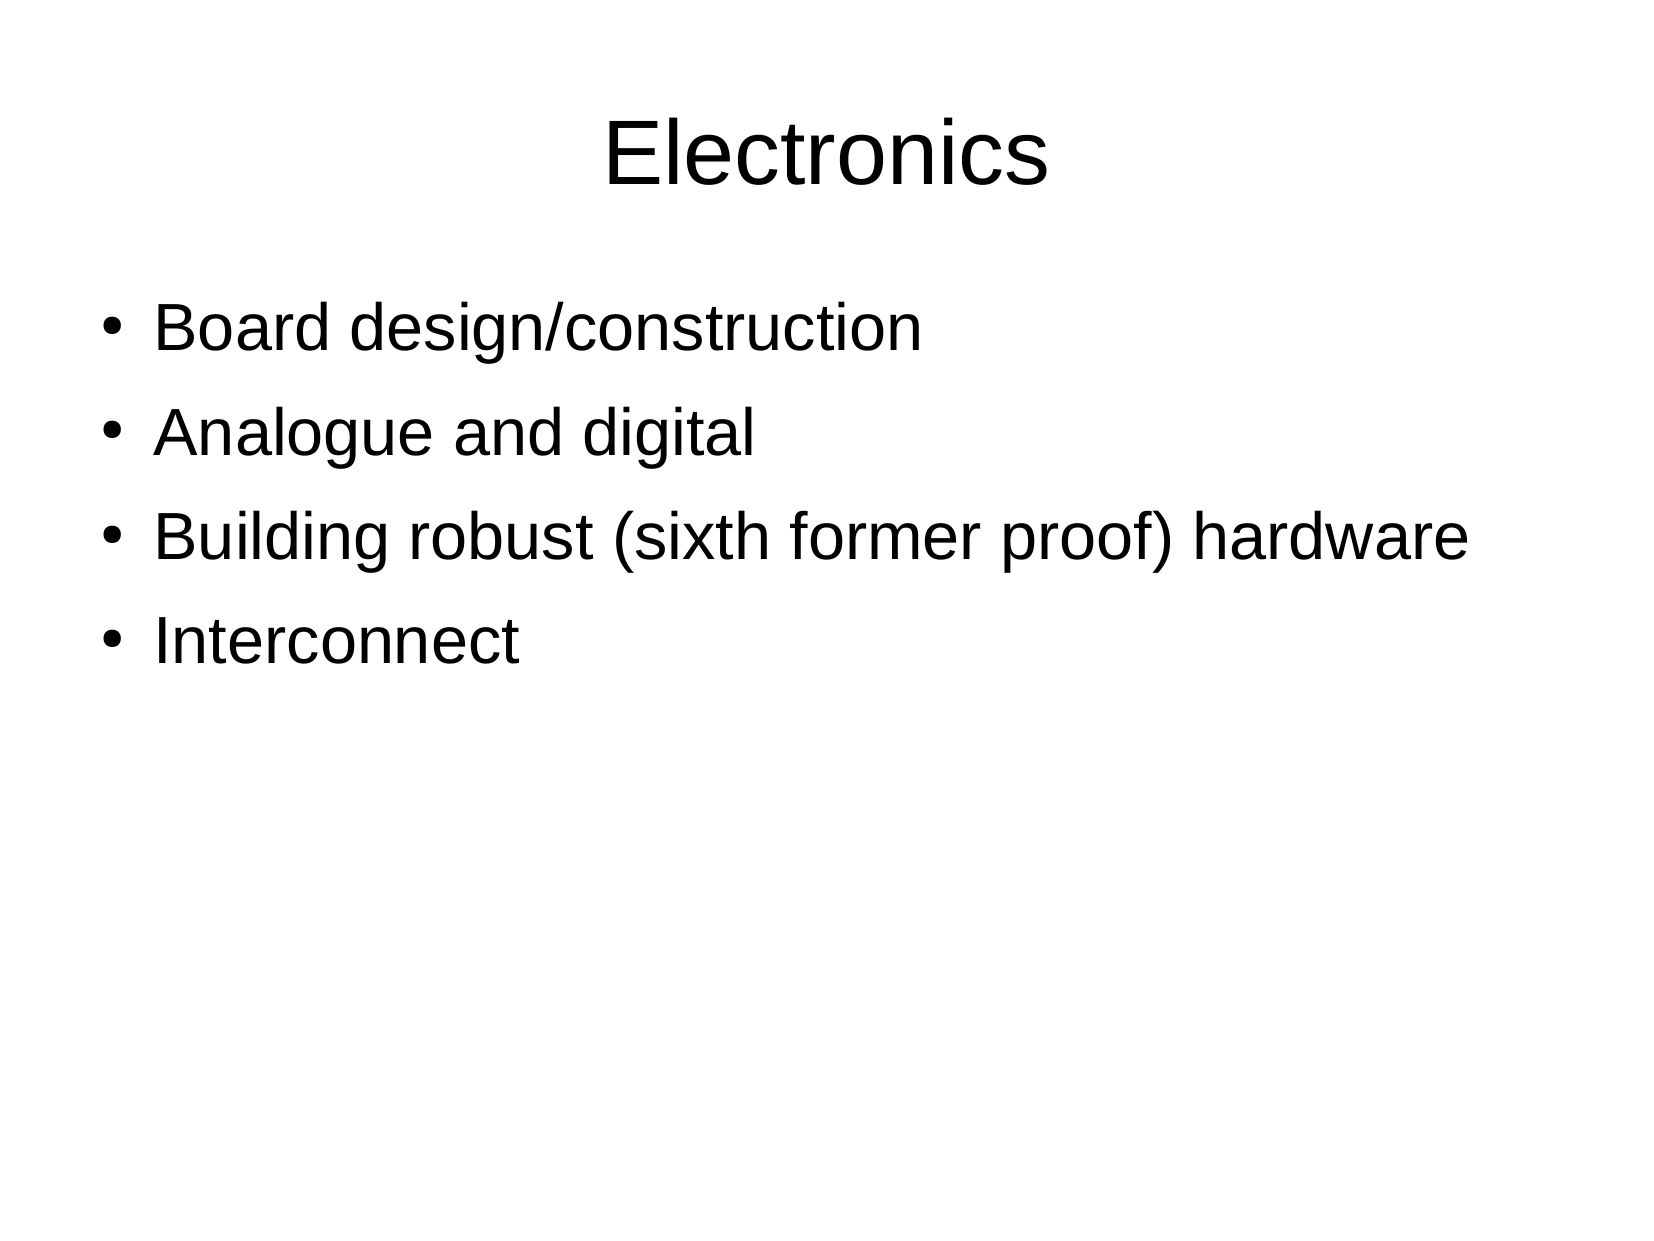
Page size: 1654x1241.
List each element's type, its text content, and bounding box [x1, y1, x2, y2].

list Board design/construction Analogue and digital Building robust (sixth former proof) hardware Interconnect [82, 290, 1571, 1094]
title Electronics [82, 56, 1571, 250]
